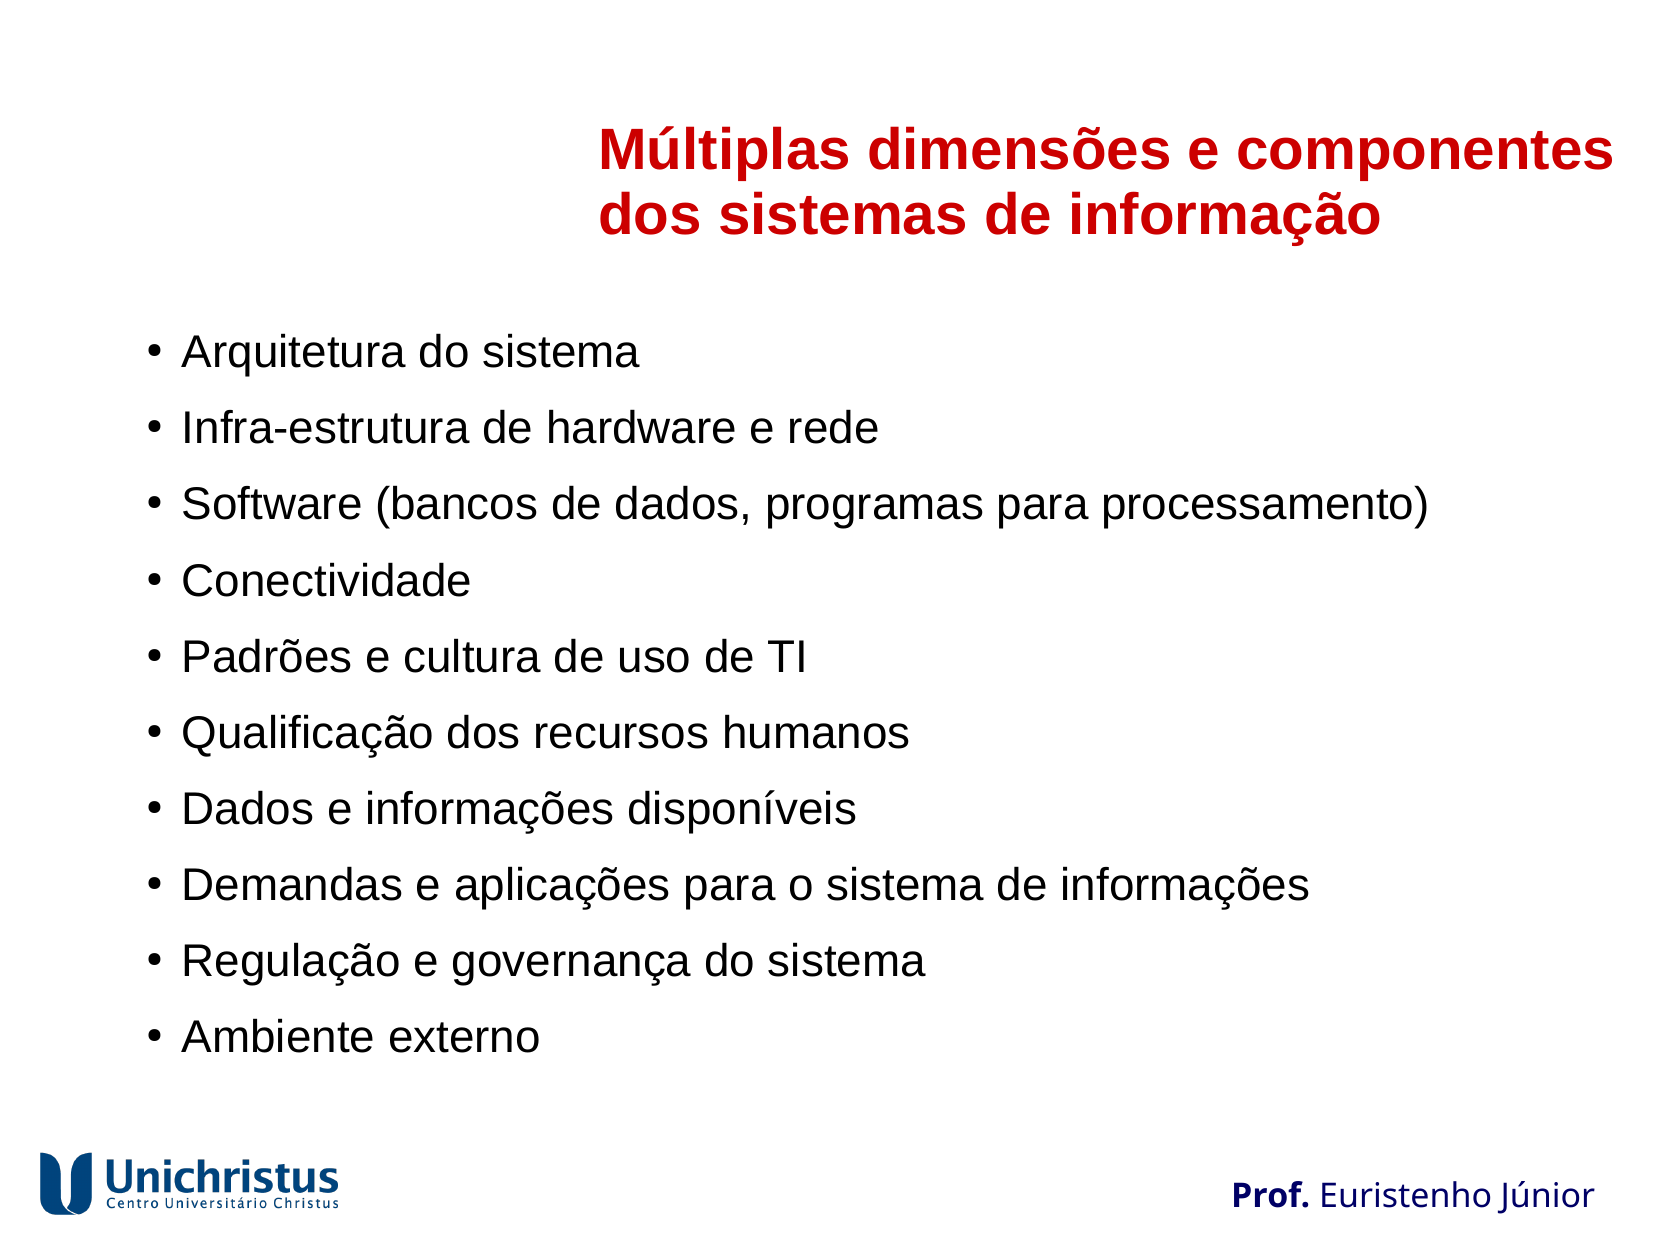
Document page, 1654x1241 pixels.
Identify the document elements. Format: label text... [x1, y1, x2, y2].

text_box Múltiplas dimensões e componentes dos sistemas de informação [583, 109, 1631, 254]
text_box Arquitetura do sistema Infra-estrutura de hardware e rede Software (bancos de dados, programas para processamento) Conectividade Padrões e cultura de uso de TI Qualificação dos recursos humanos Dados e informações disponíveis Demandas e aplicações para o sistema de informações Regulação e governança do sistema Ambiente externo [131, 318, 1501, 1070]
picture [35, 1149, 343, 1217]
text_box Prof. Euristenho Júnior [1216, 1163, 1654, 1224]
